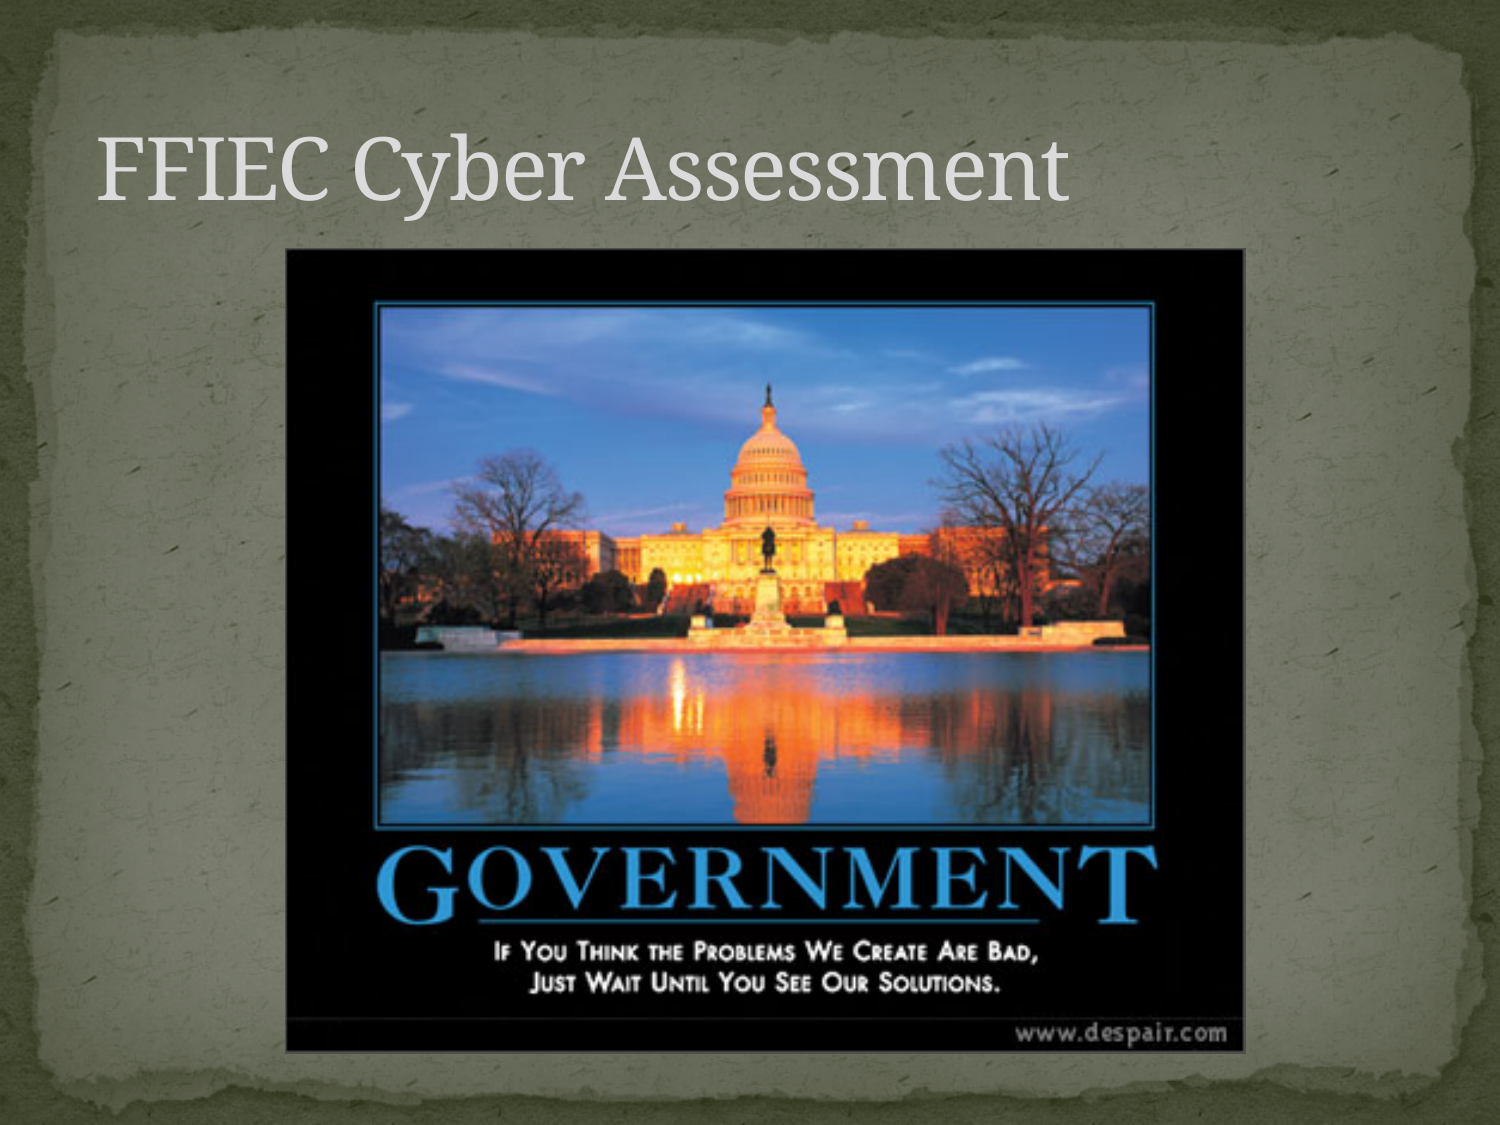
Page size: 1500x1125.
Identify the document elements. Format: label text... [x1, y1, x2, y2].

picture [0, 0, 1500, 1125]
title FFIEC Cyber Assessment [81, 24, 1431, 225]
